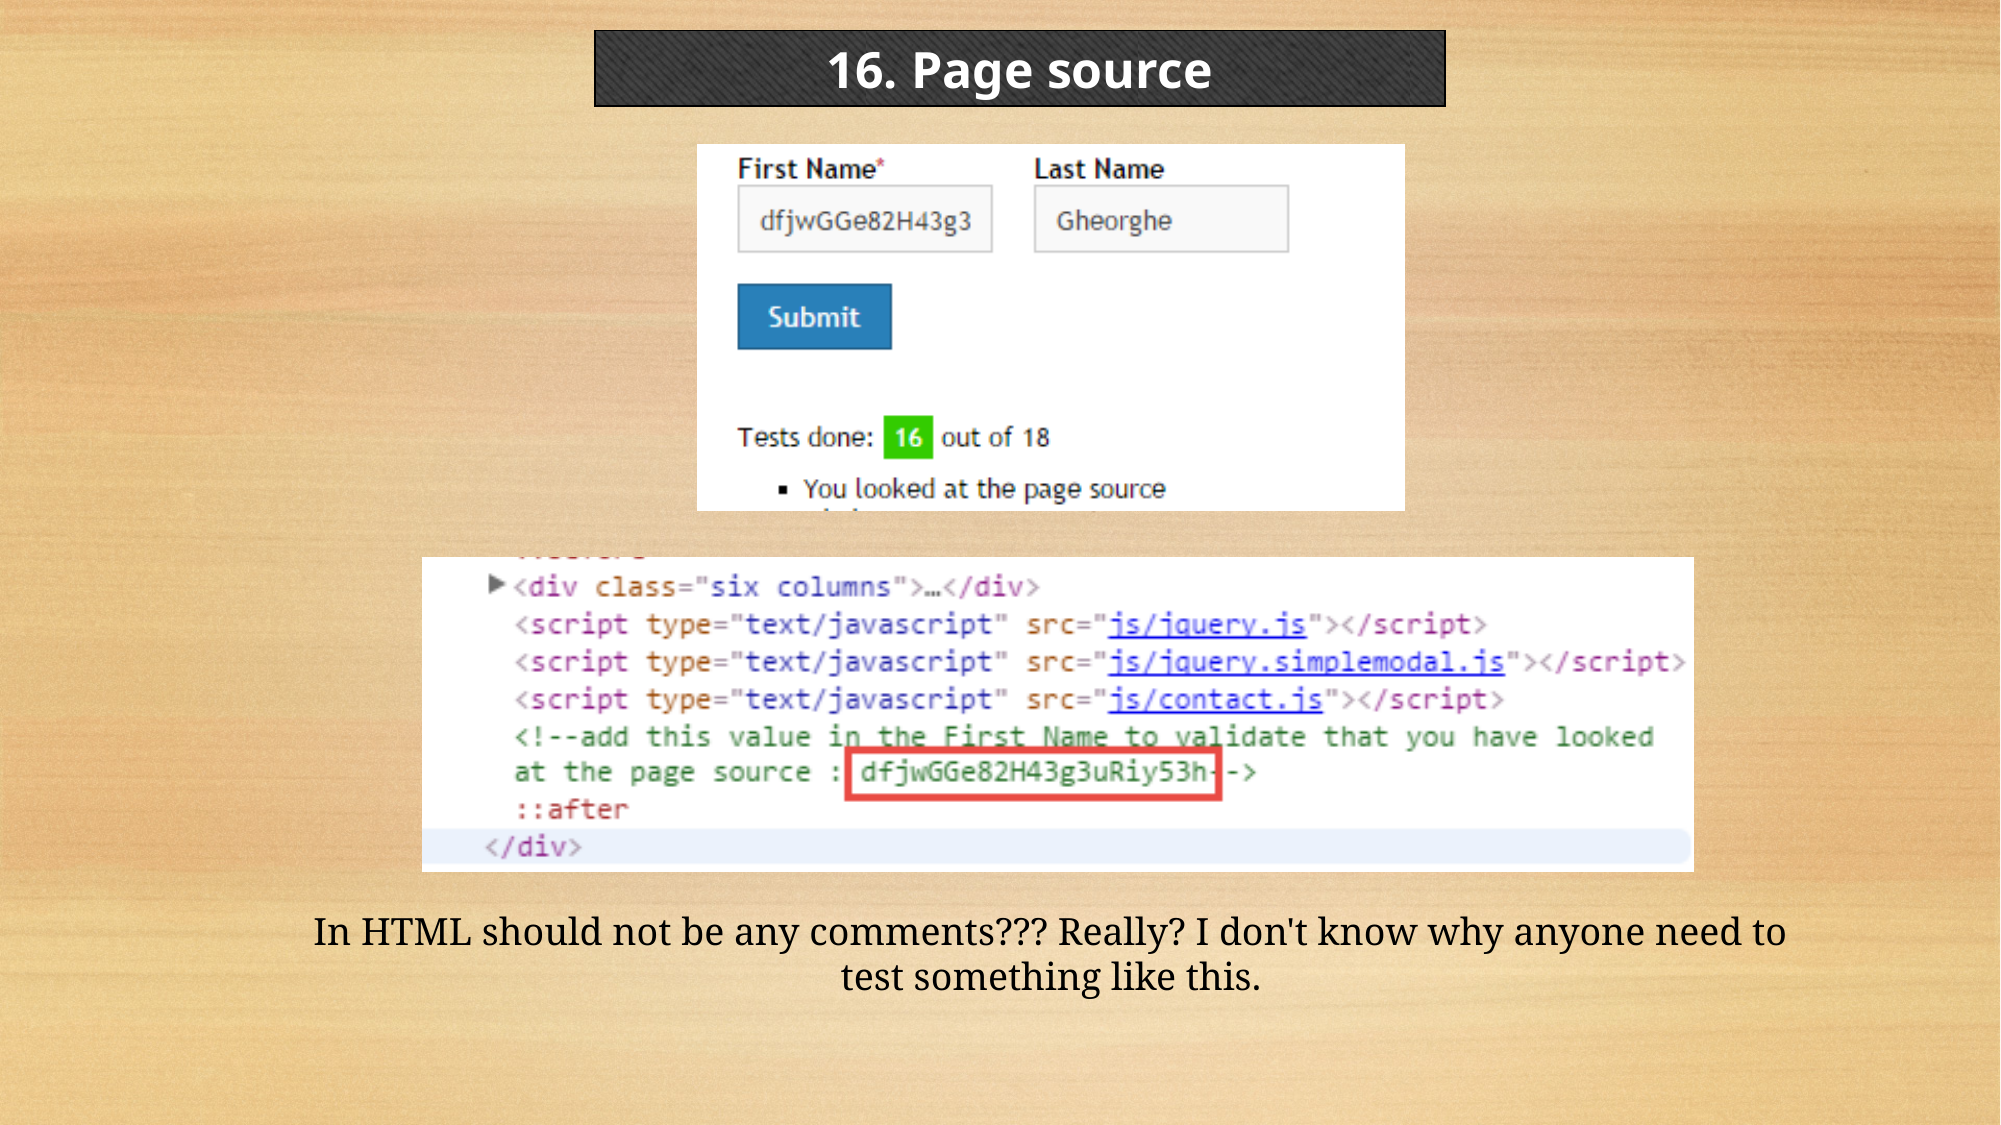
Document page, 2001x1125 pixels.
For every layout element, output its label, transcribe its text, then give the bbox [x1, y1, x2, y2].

text_box In HTML should not be any comments??? Really? I don't know why anyone need to test something like this. [265, 900, 1837, 1007]
picture [422, 557, 1694, 872]
text_box 16. Page source [594, 30, 1445, 107]
picture [697, 144, 1405, 511]
text_box [342, 106, 942, 182]
